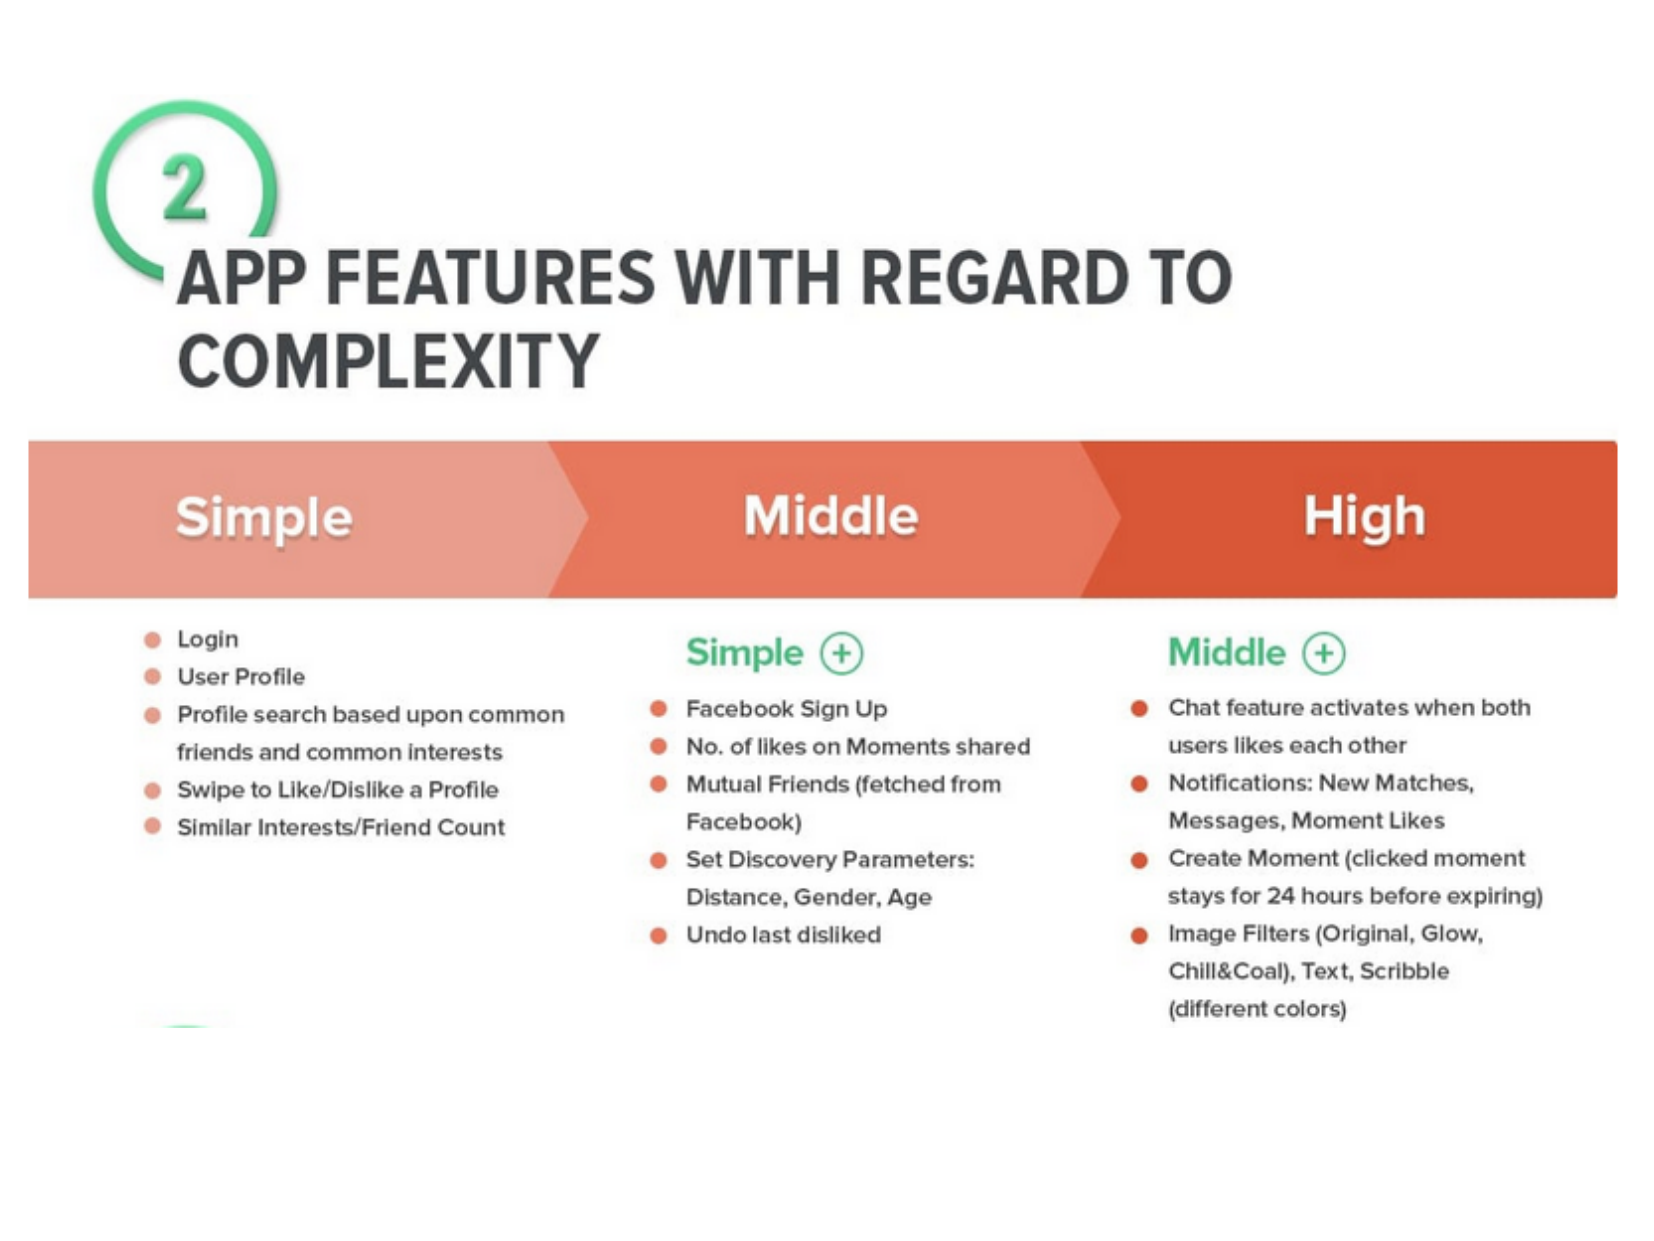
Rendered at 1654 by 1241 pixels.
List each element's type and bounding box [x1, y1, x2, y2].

picture [25, 94, 1622, 1028]
